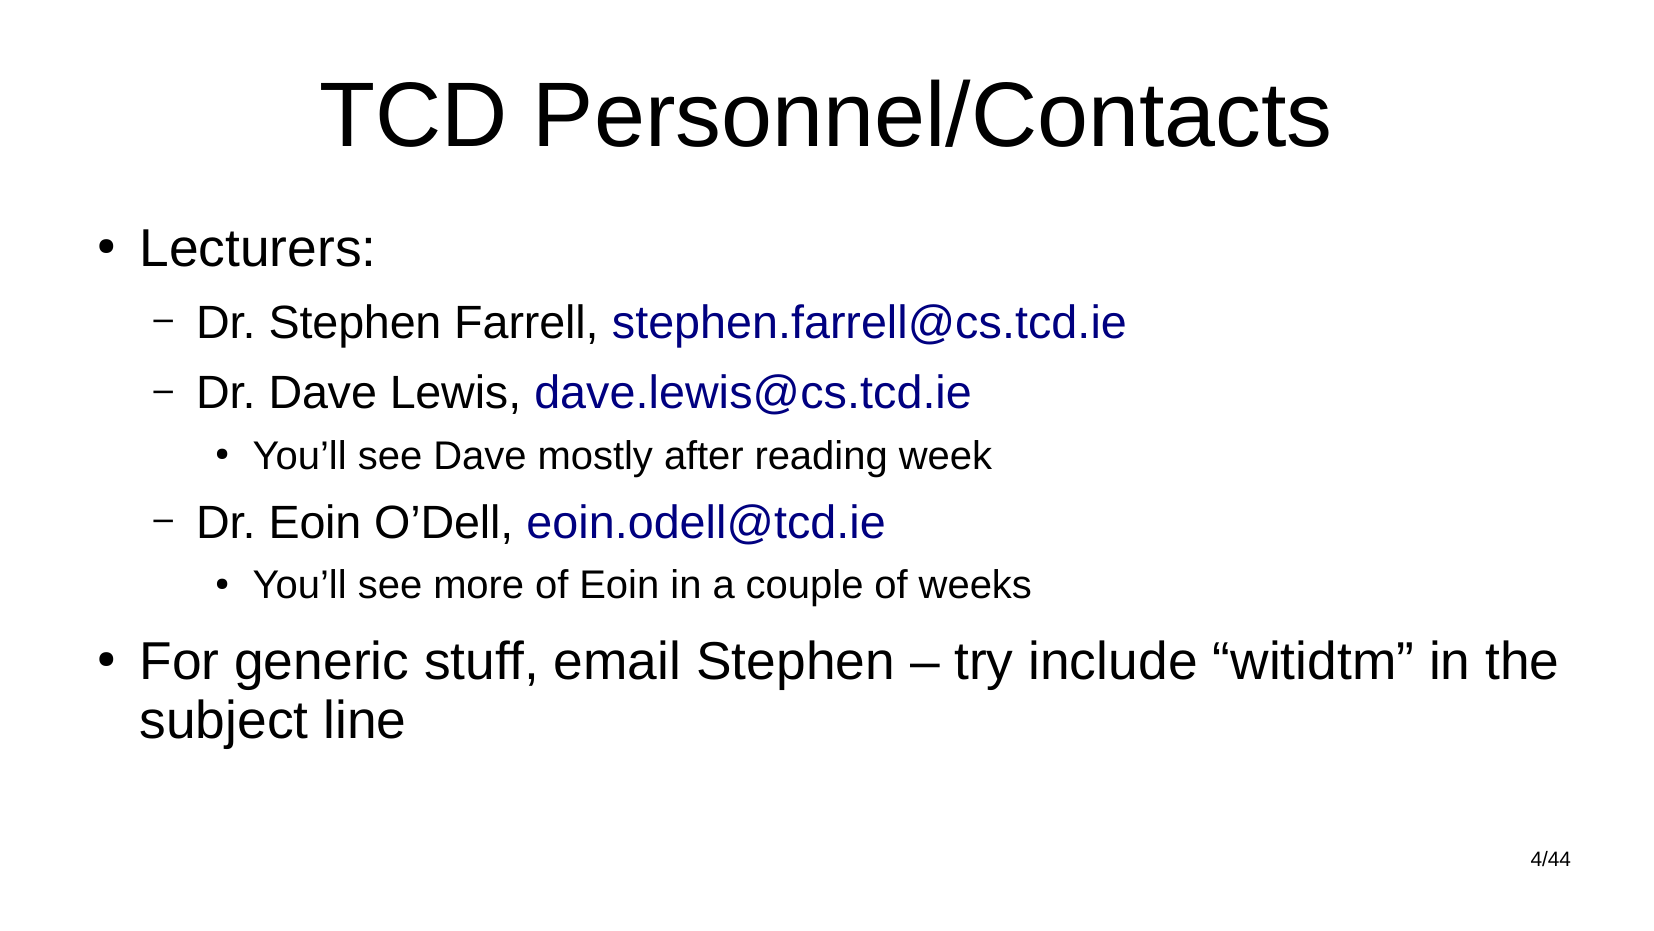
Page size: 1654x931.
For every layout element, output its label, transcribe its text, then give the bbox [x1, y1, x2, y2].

list Lecturers: Dr. Stephen Farrell, stephen.farrell@cs.tcd.ie Dr. Dave Lewis, dave.lewis@cs.tcd.ie You’ll see Dave mostly after reading week Dr. Eoin O’Dell, eoin.odell@tcd.ie You’ll see more of Eoin in a couple of weeks For generic stuff, email Stephen – try include “witidtm” in the subject line [82, 217, 1571, 758]
title TCD Personnel/Contacts [82, 37, 1571, 193]
